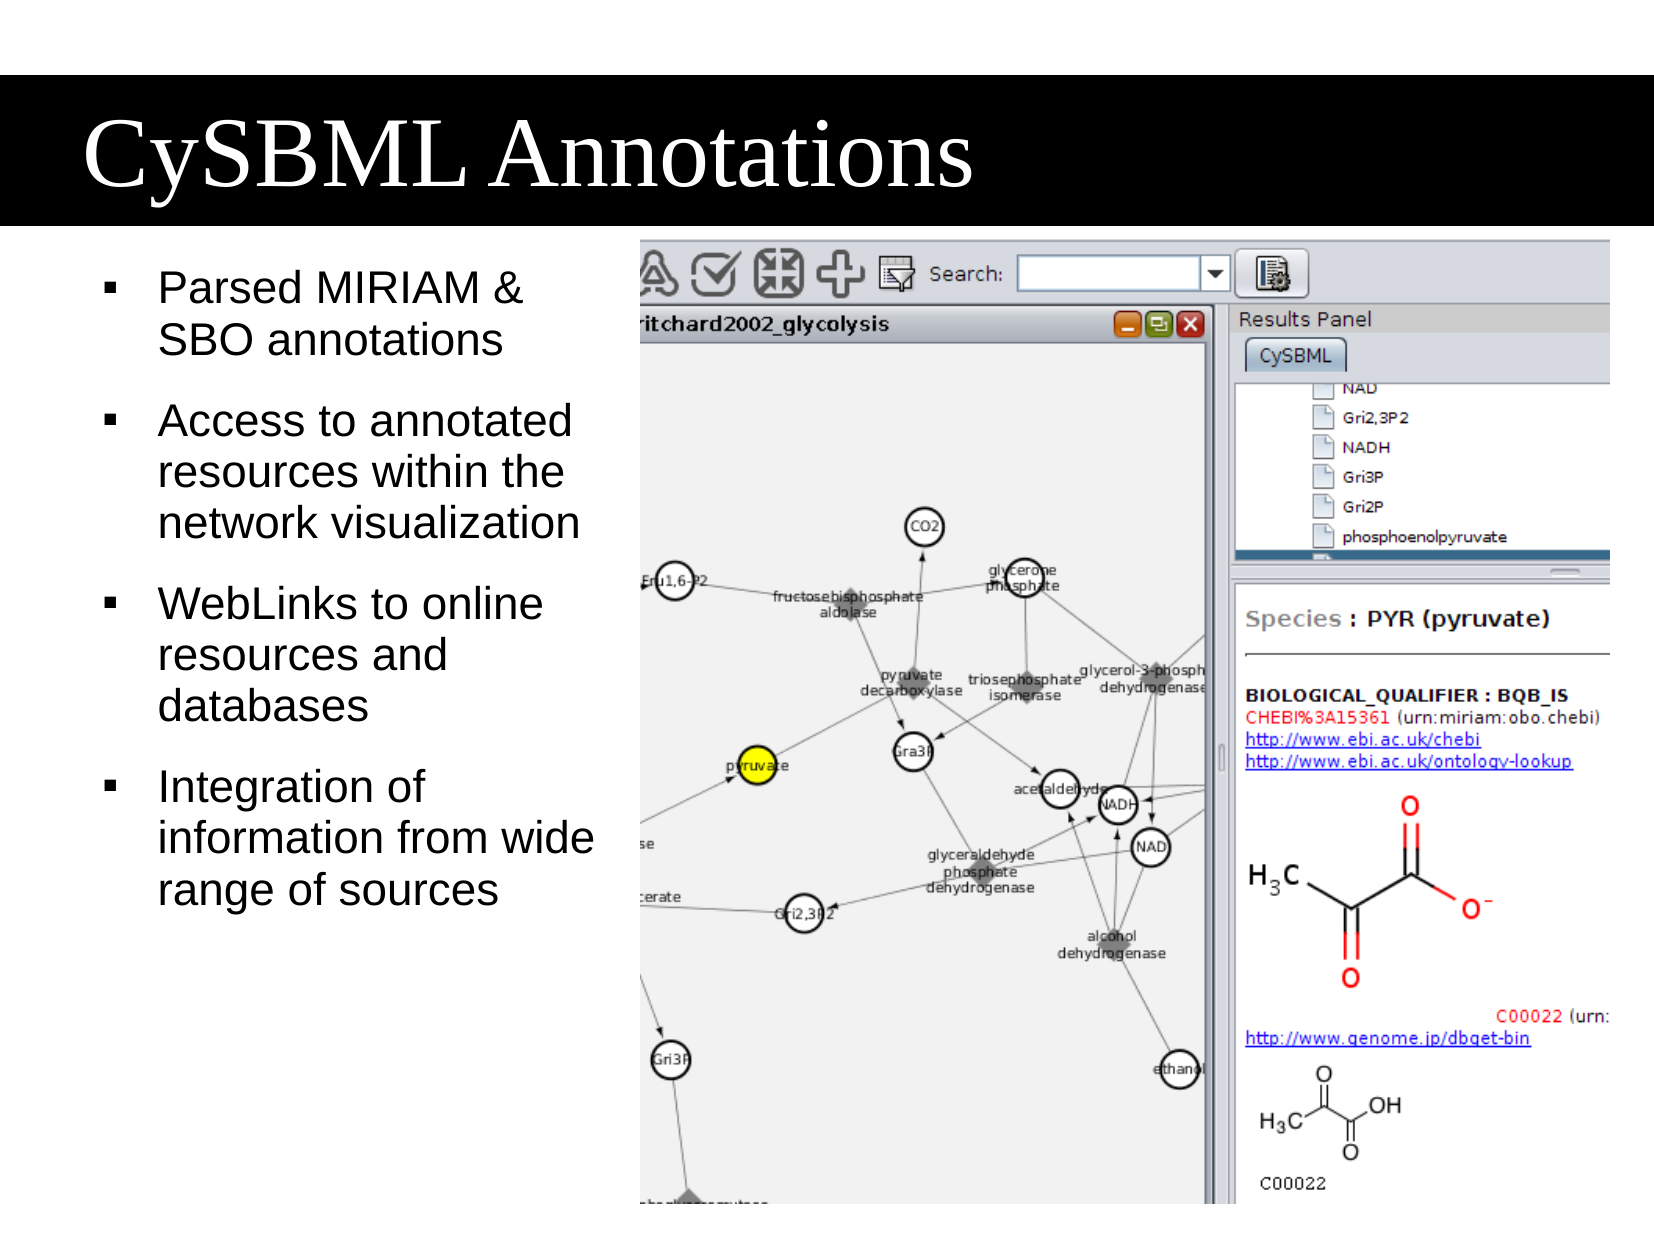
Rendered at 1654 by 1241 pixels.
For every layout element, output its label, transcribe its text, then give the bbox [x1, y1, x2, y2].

picture [640, 239, 1610, 1204]
title CySBML Annotations [82, 56, 1571, 250]
list Parsed MIRIAM & SBO annotations Access to annotated resources within the network visualization WebLinks to online resources and databases Integration of information from wide range of sources [86, 262, 608, 1036]
